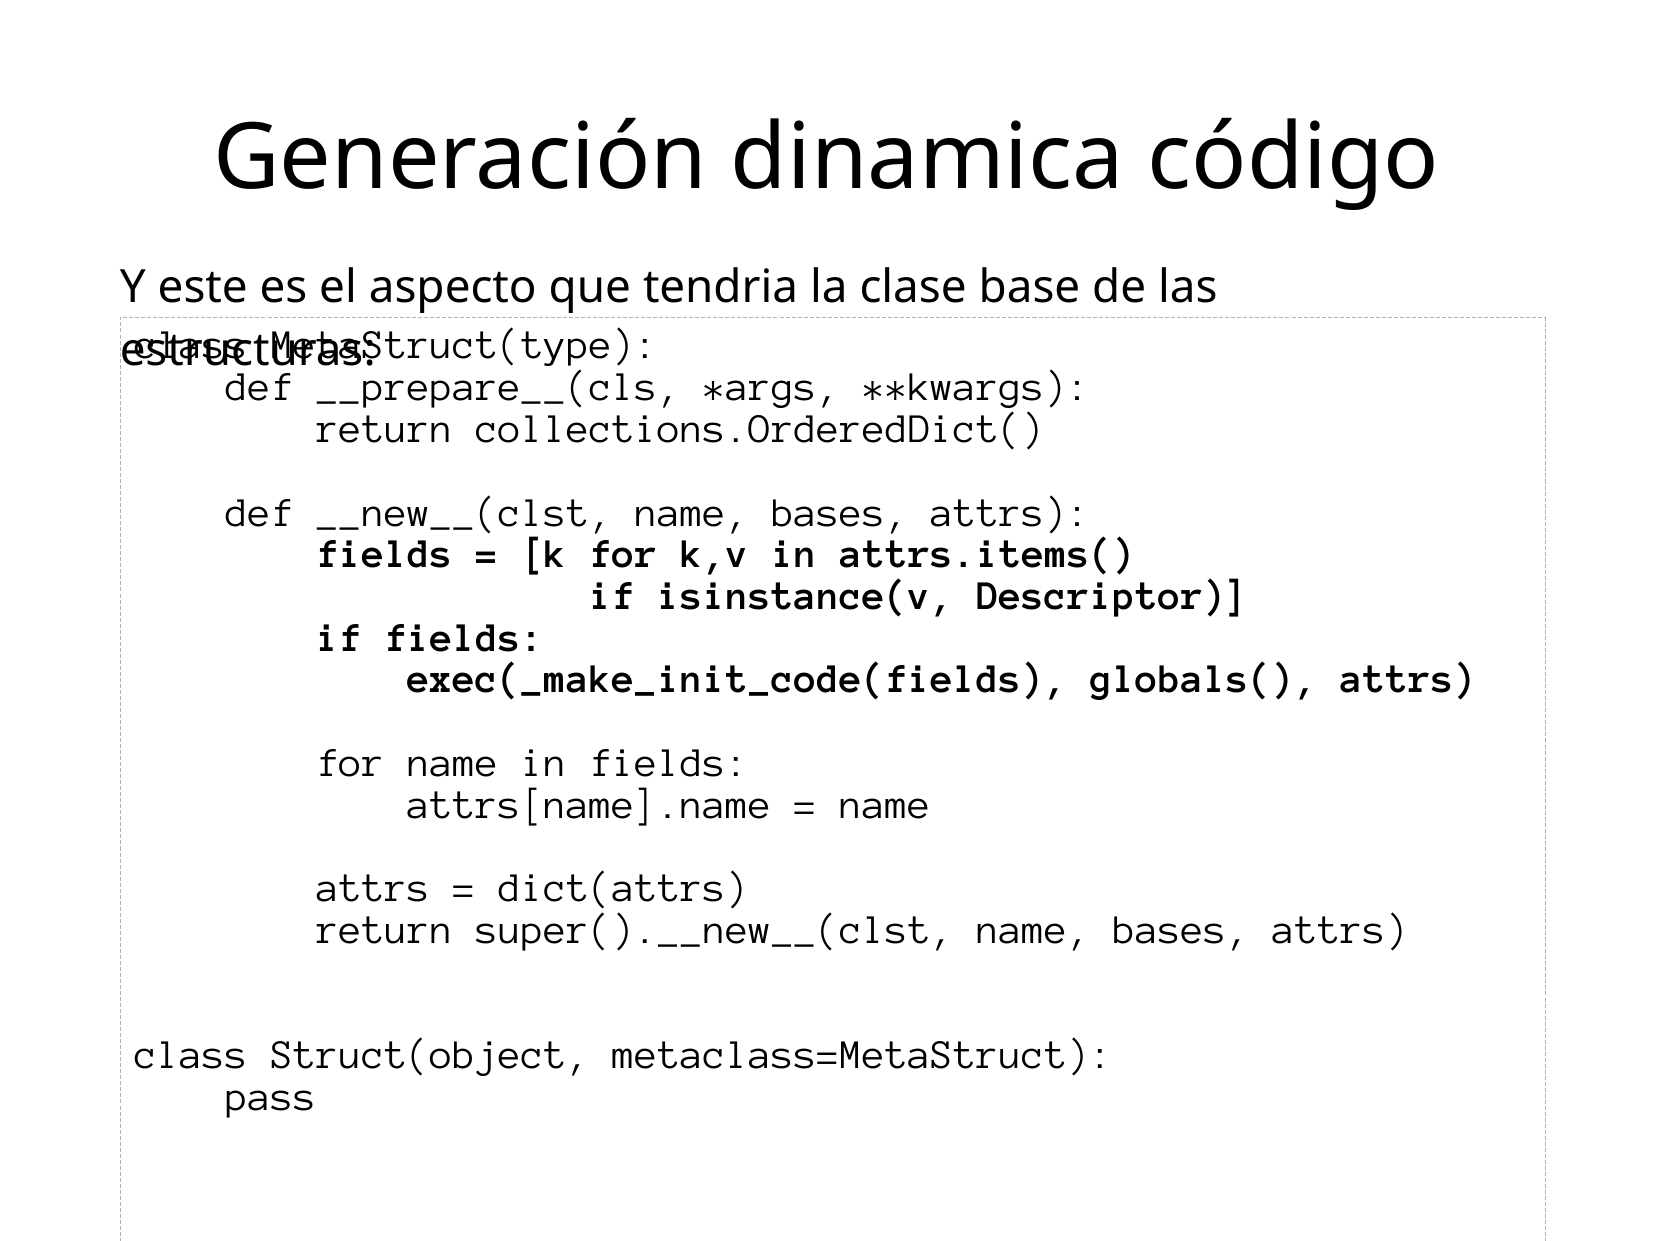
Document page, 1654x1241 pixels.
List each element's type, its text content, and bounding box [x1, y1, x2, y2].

text_box Y este es el aspecto que tendria la clase base de las estructuras: [105, 246, 1489, 322]
title Generación dinamica código [82, 49, 1571, 257]
text_box class MetaStruct(type): def __prepare__(cls, *args, **kwargs): return collections.OrderedDict() def __new__(clst, name, bases, attrs): fields = [k for k,v in attrs.items() if isinstance(v, Descriptor)] if fields: exec(_make_init_code(fields), globals(), attrs) for name in fields: attrs[name].name = name attrs = dict(attrs) return super().__new__(clst, name, bases, attrs) class Struct(object, metaclass=MetaStruct): pass [120, 317, 1546, 1126]
